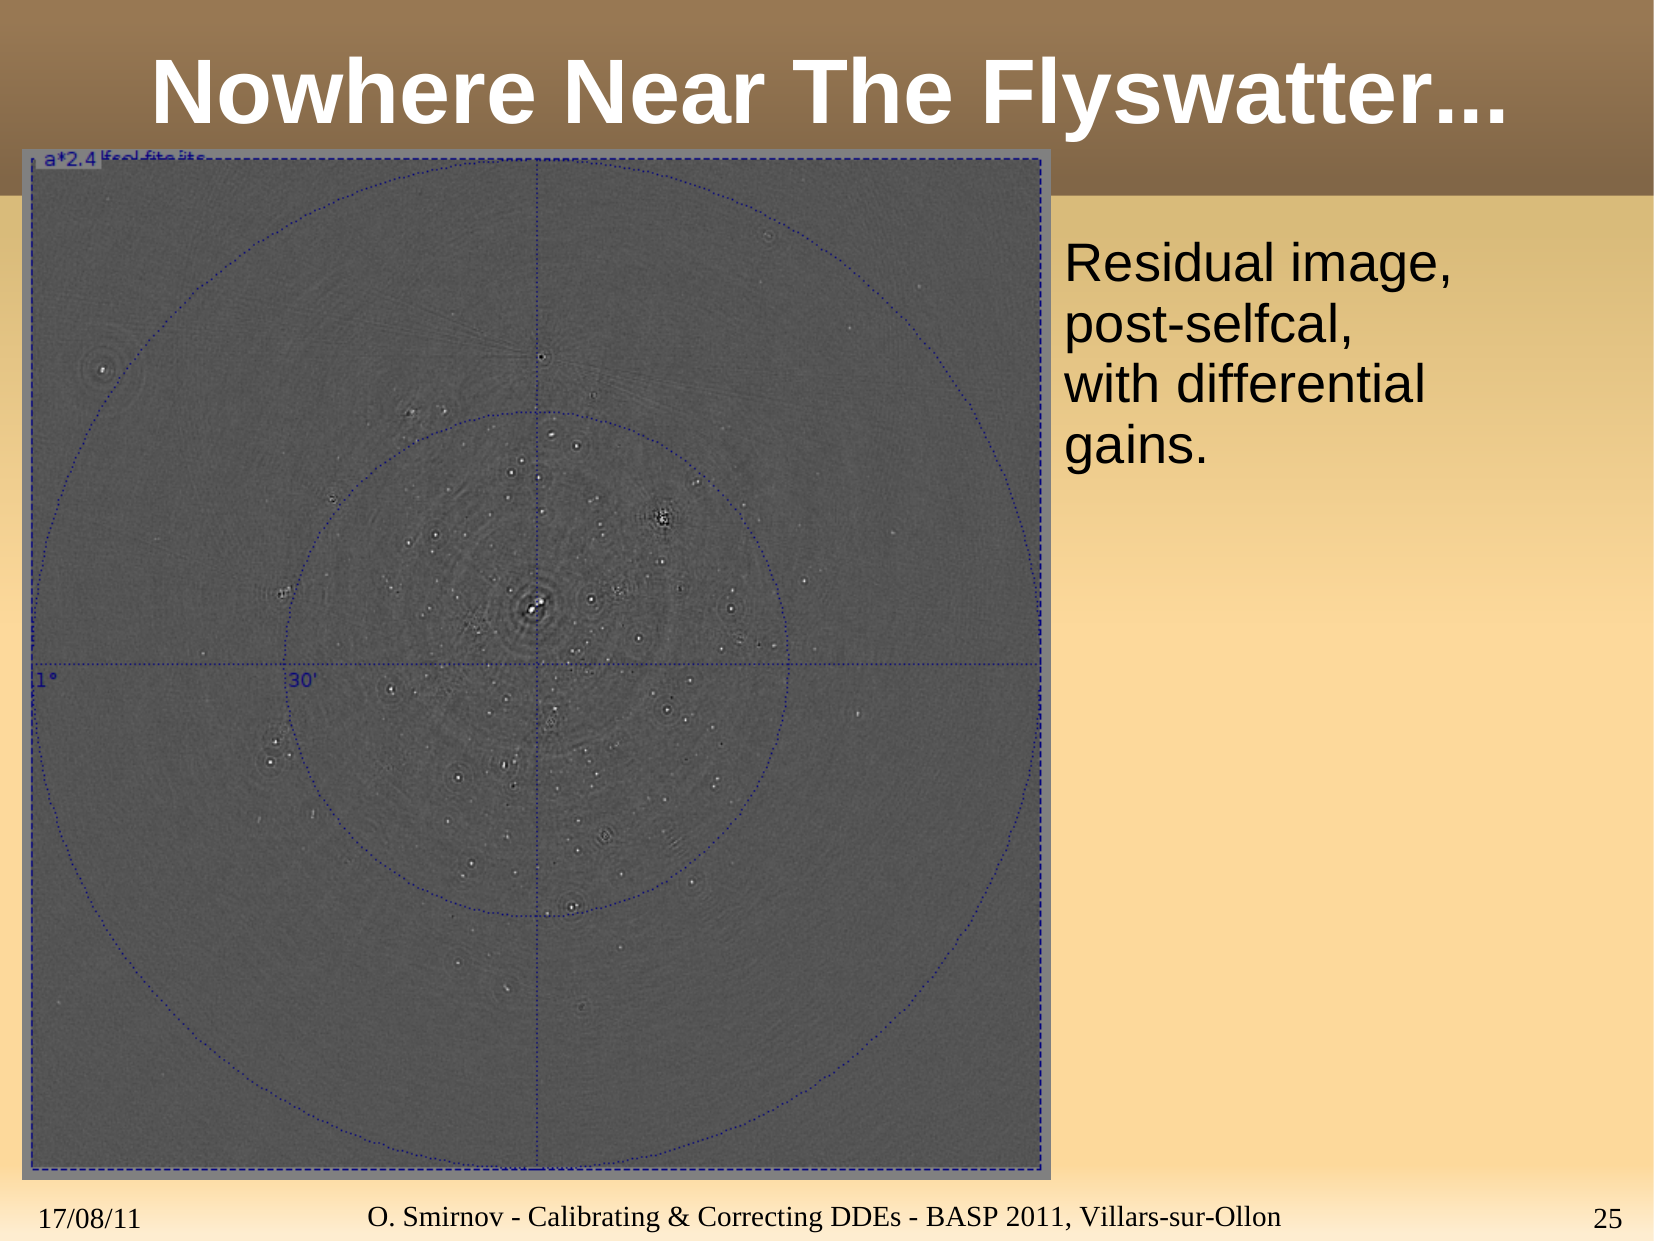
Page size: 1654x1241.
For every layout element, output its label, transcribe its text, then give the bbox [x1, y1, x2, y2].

picture [0, 0, 1654, 1241]
title Nowhere Near The Flyswatter... [86, 0, 1576, 188]
text_box Residual image, post-selfcal, with differential gains. [1050, 225, 1613, 483]
